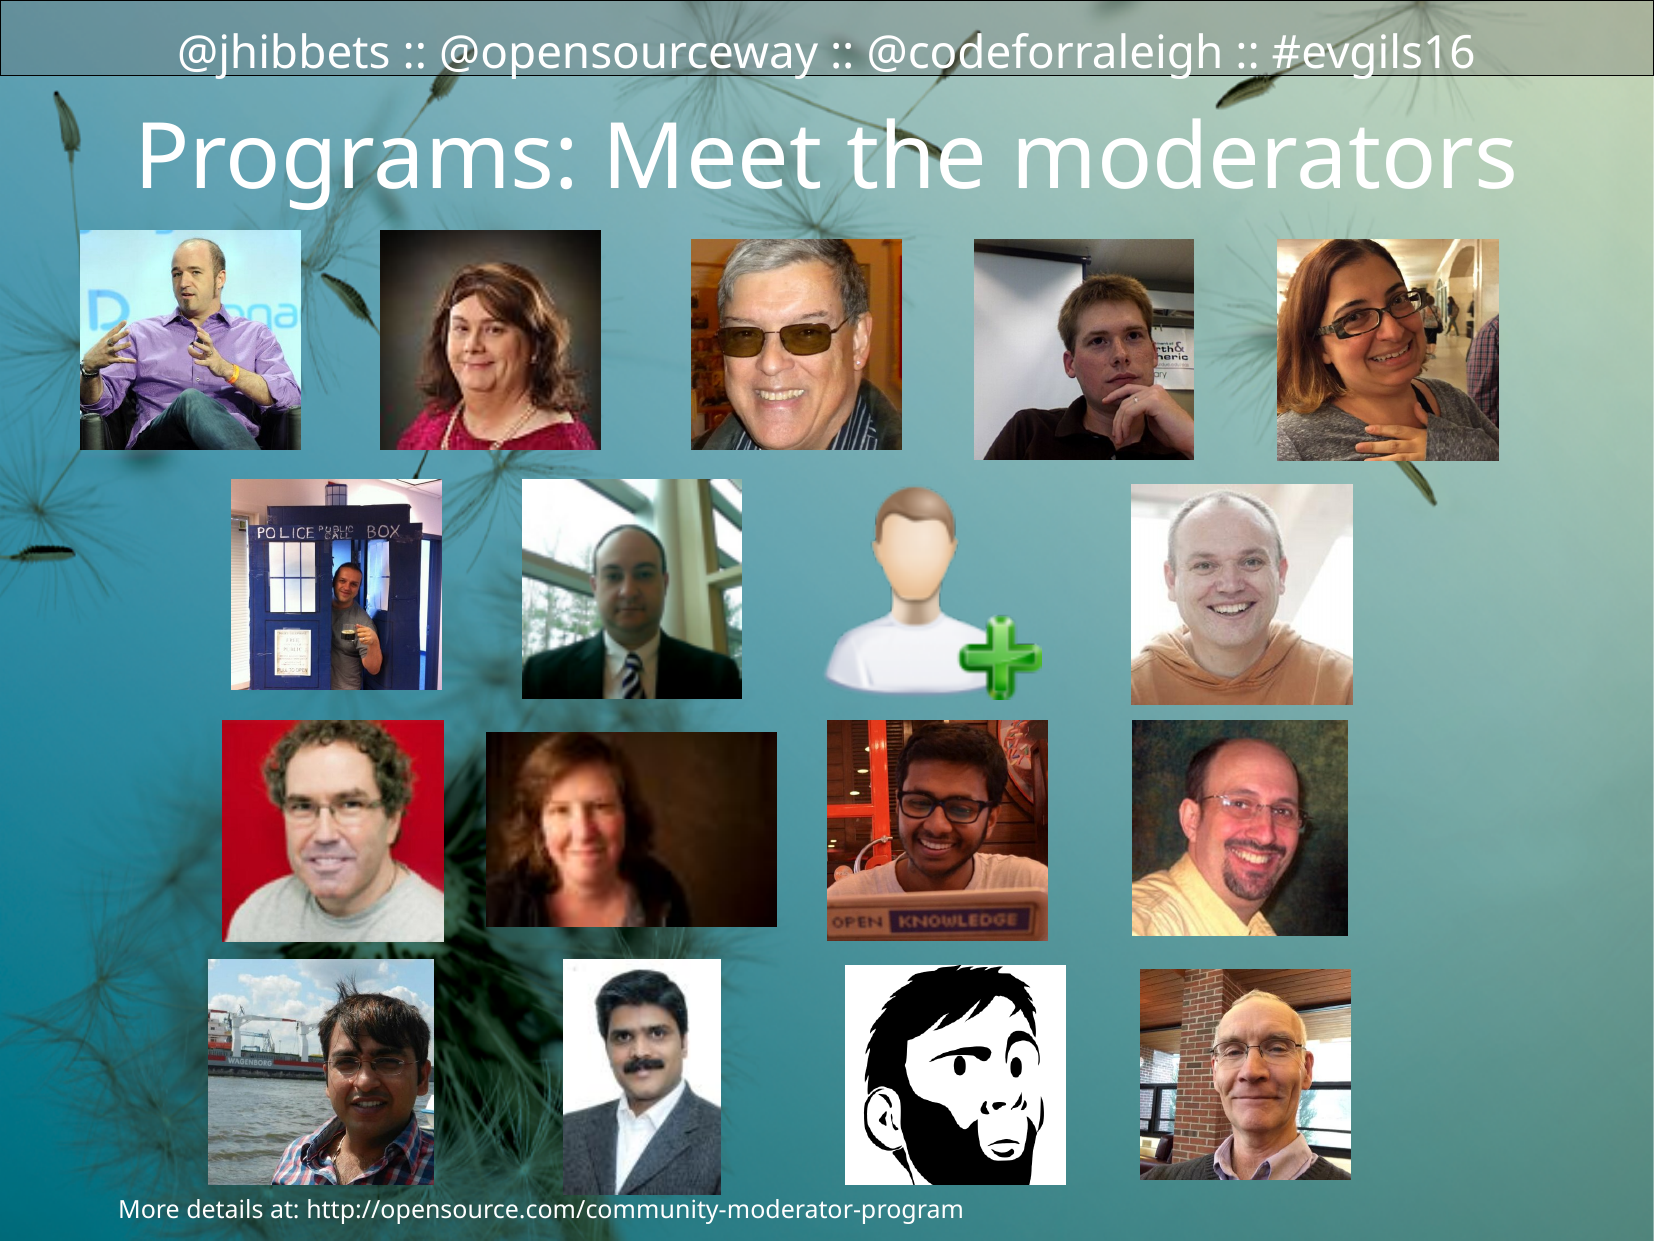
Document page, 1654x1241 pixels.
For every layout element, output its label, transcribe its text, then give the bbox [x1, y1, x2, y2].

title Programs: Meet the moderators [82, 49, 1571, 257]
picture [0, 76, 1654, 1241]
text_box More details at: http://opensource.com/community-moderator-program [103, 1184, 987, 1224]
